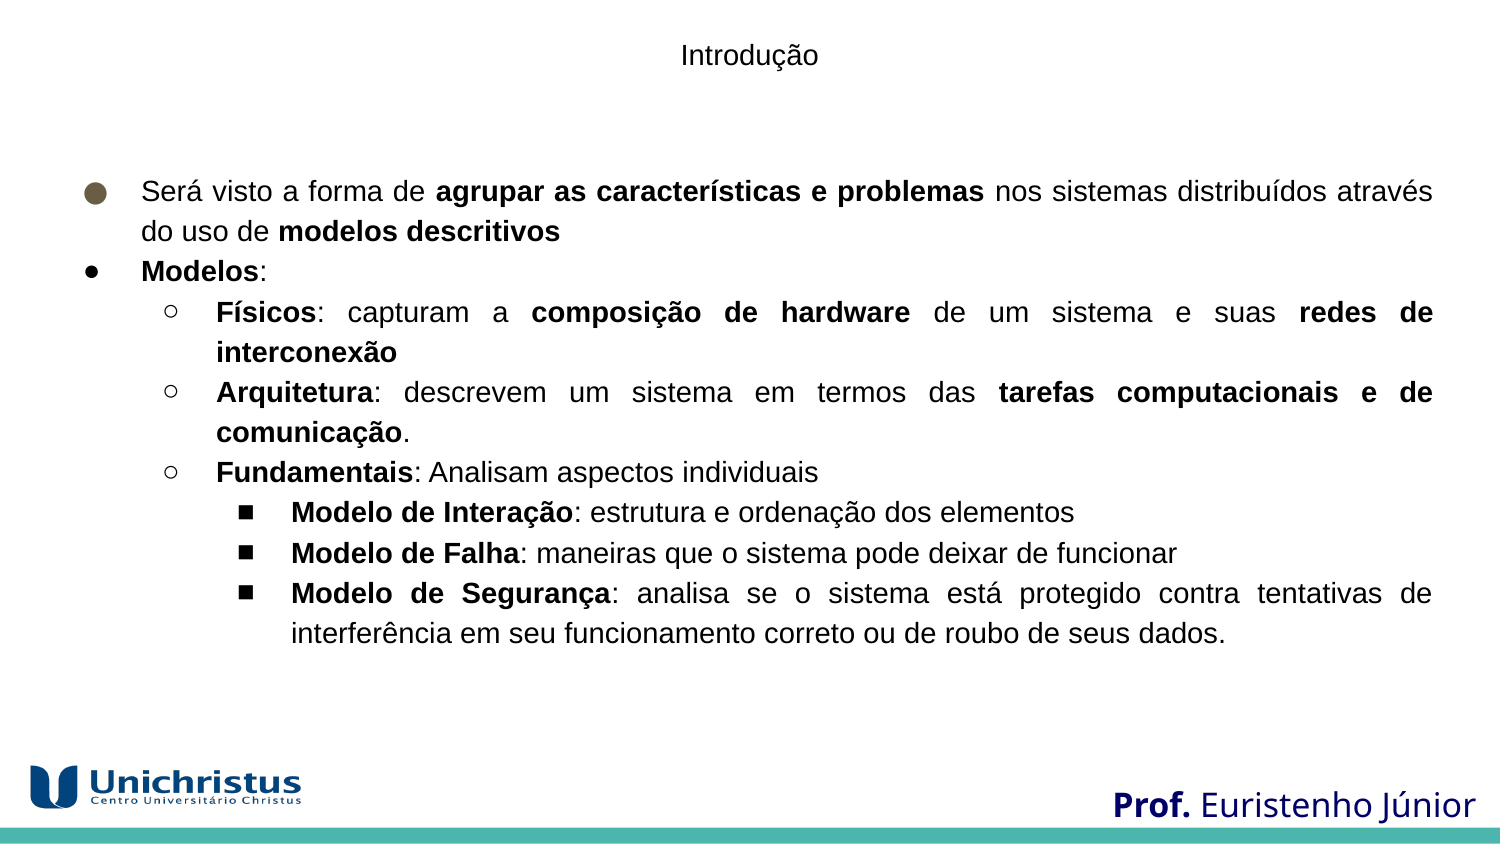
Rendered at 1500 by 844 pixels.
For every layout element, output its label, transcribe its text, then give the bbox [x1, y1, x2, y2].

text_box Prof. Euristenho Júnior [1097, 773, 1494, 829]
picture [26, 763, 305, 810]
list Será visto a forma de agrupar as características e problemas nos sistemas distribuídos através do uso de modelos descritivos Modelos: Físicos: capturam a composição de hardware de um sistema e suas redes de interconexão Arquitetura: descrevem um sistema em termos das tarefas computacionais e de comunicação. Fundamentais: Analisam aspectos individuais Modelo de Interação: estrutura e ordenação dos elementos Modelo de Falha: maneiras que o sistema pode deixar de funcionar Modelo de Segurança: analisa se o sistema está protegido contra tentativas de interferência em seu funcionamento correto ou de roubo de seus dados. [51, 152, 1449, 750]
title Introdução [51, 20, 1449, 137]
